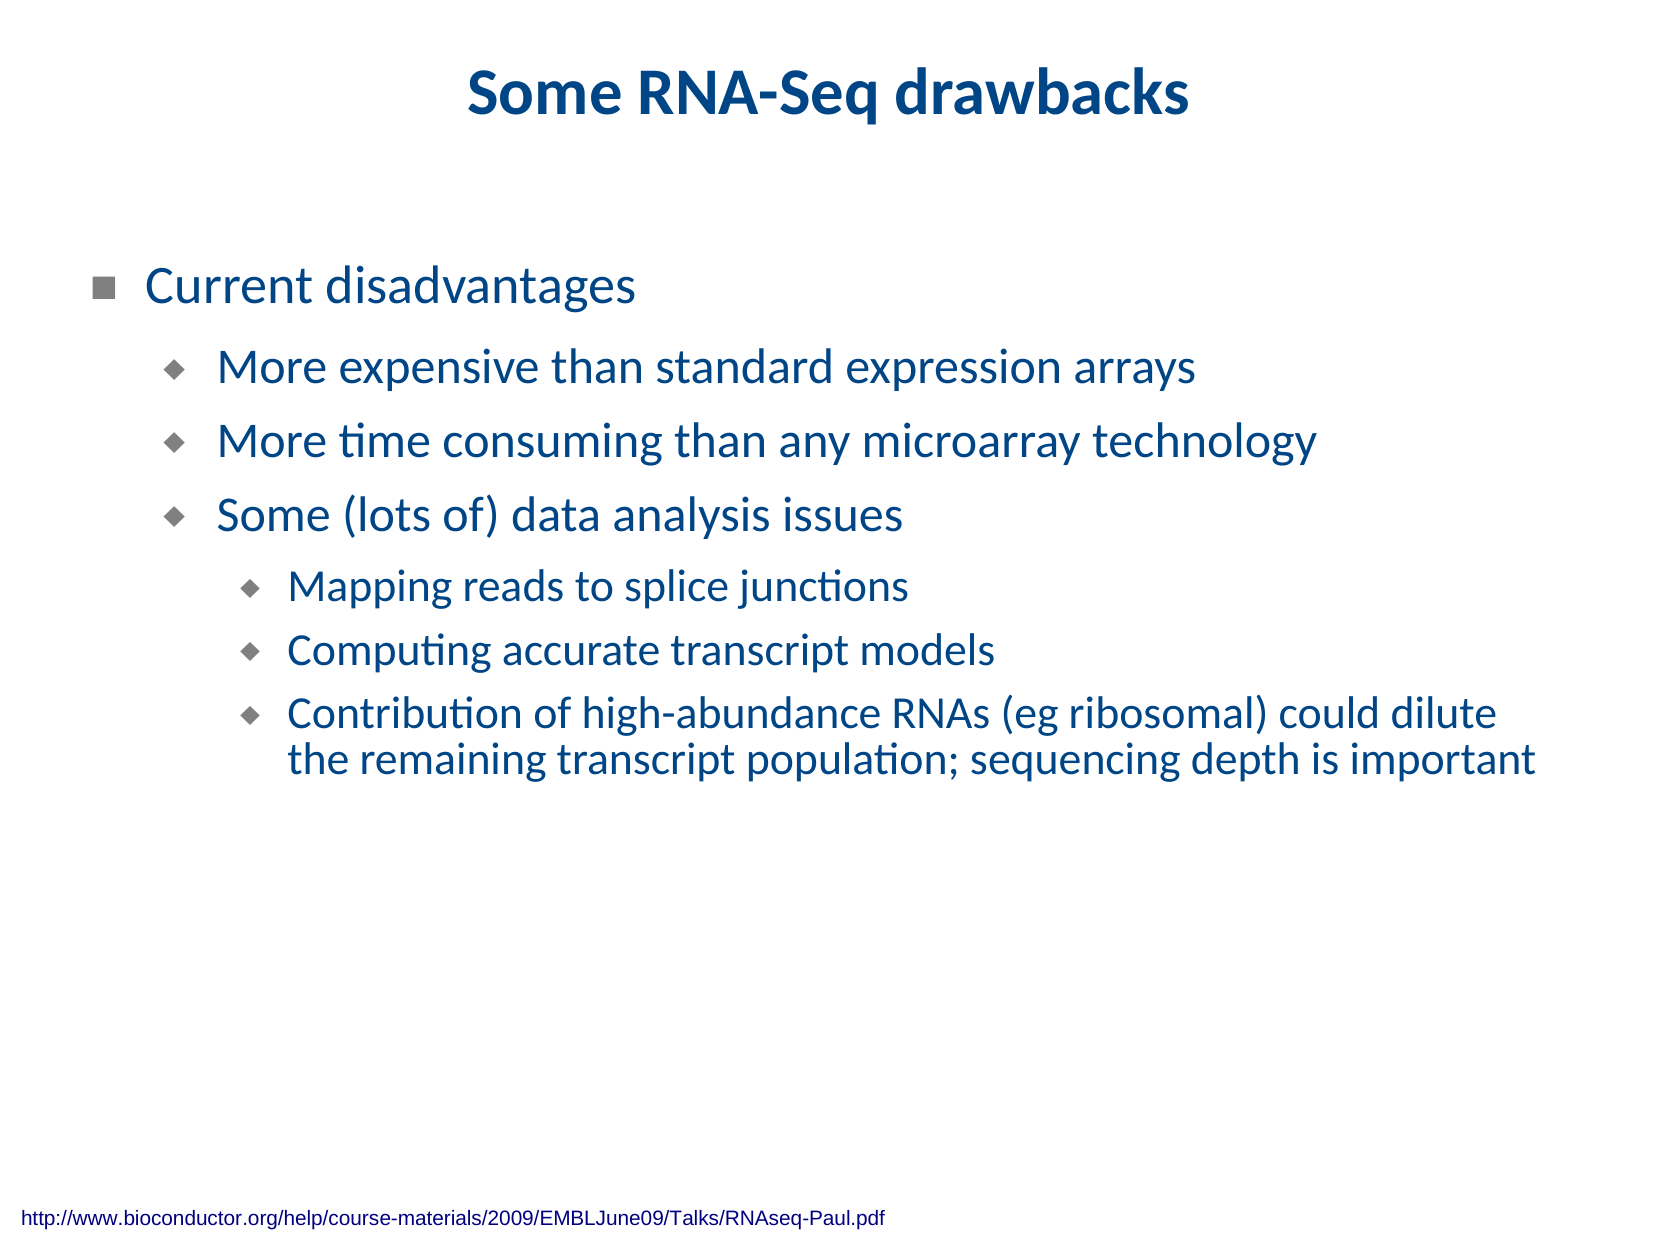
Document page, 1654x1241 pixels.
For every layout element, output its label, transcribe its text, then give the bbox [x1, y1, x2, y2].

title Some RNA-Seq drawbacks [85, 18, 1574, 177]
text_box http://www.bioconductor.org/help/course-materials/2009/EMBLJune09/Talks/RNAseq-Paul.pdf [6, 1199, 901, 1238]
list Current disadvantages More expensive than standard expression arrays More time consuming than any microarray technology Some (lots of) data analysis issues Mapping reads to splice junctions Computing accurate transcript models Contribution of high-abundance RNAs (eg ribosomal) could dilute the remaining transcript population; sequencing depth is important [75, 262, 1564, 1081]
